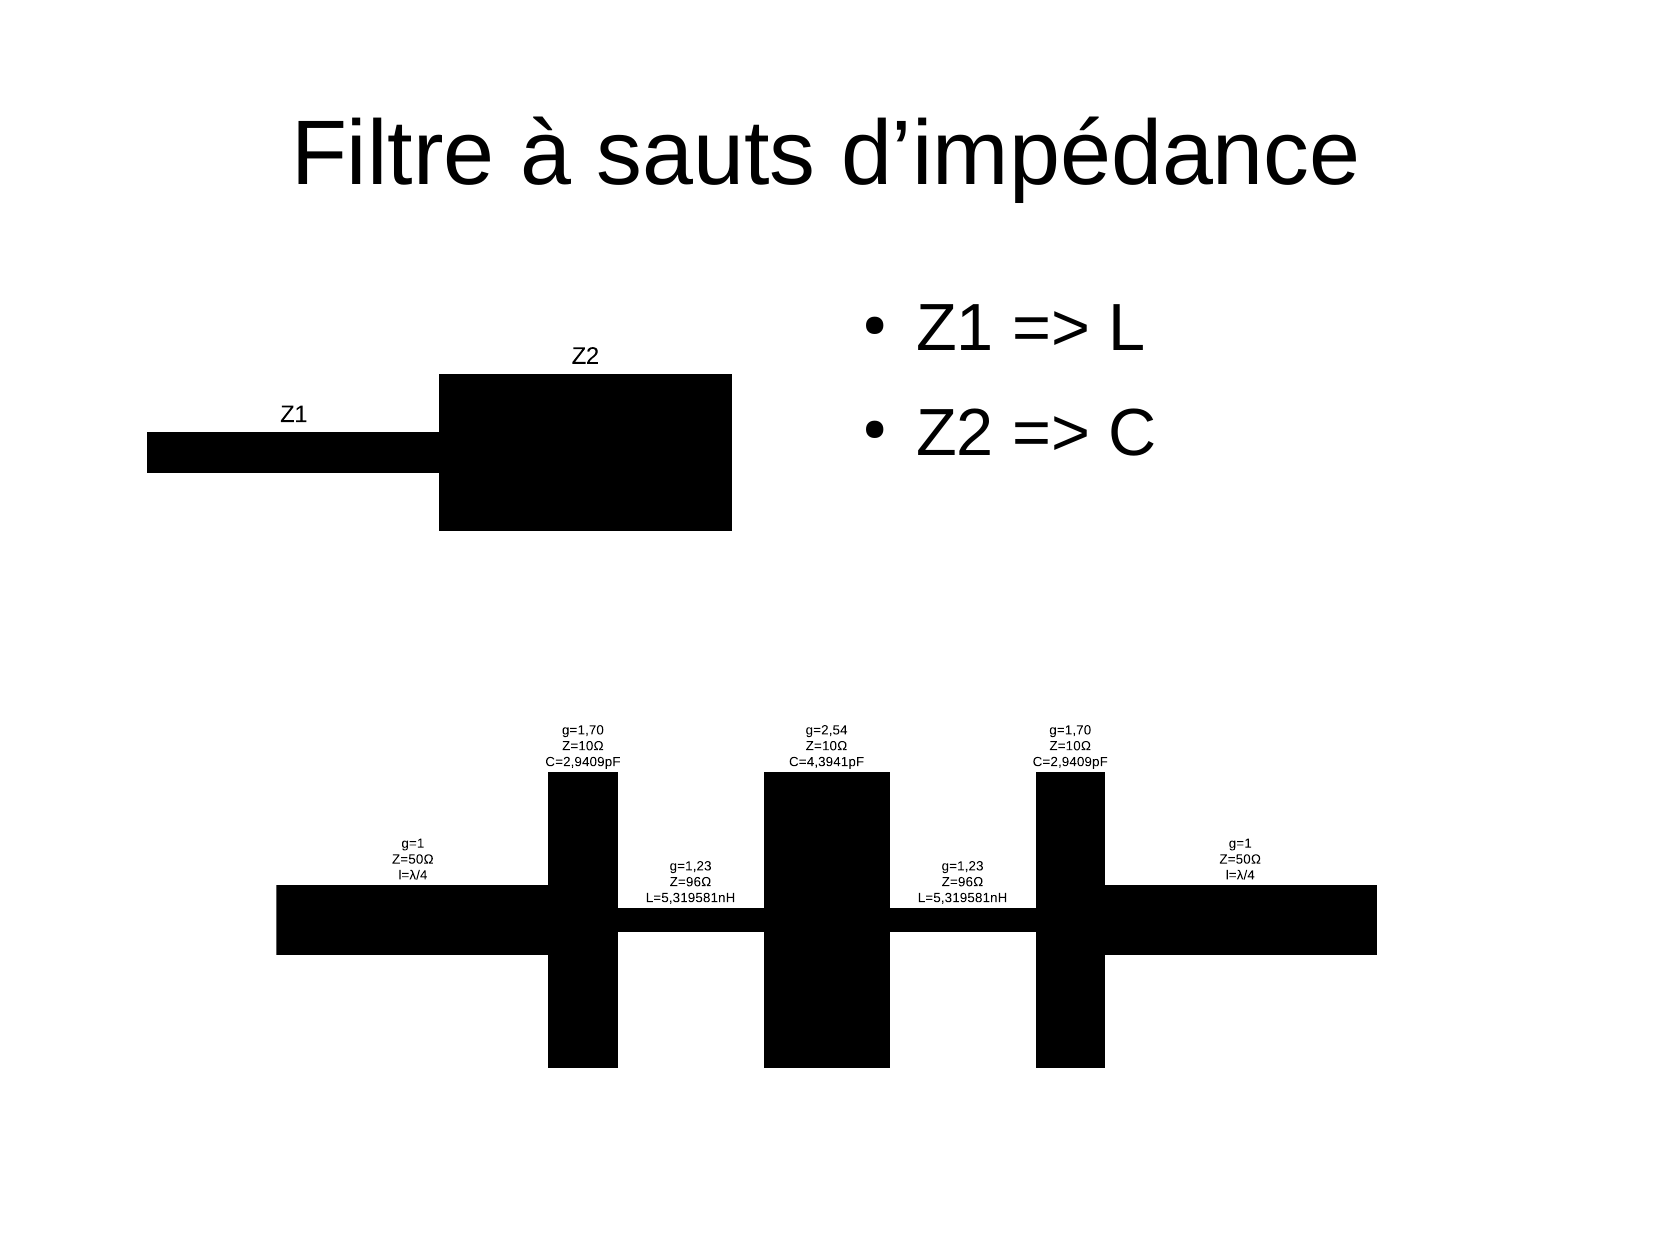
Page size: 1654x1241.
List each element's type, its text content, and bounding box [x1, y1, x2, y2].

picture [276, 724, 1377, 1068]
title Filtre à sauts d’impédance [82, 49, 1571, 257]
picture [147, 347, 733, 532]
list Z1 => L Z2 => C [845, 290, 1572, 634]
